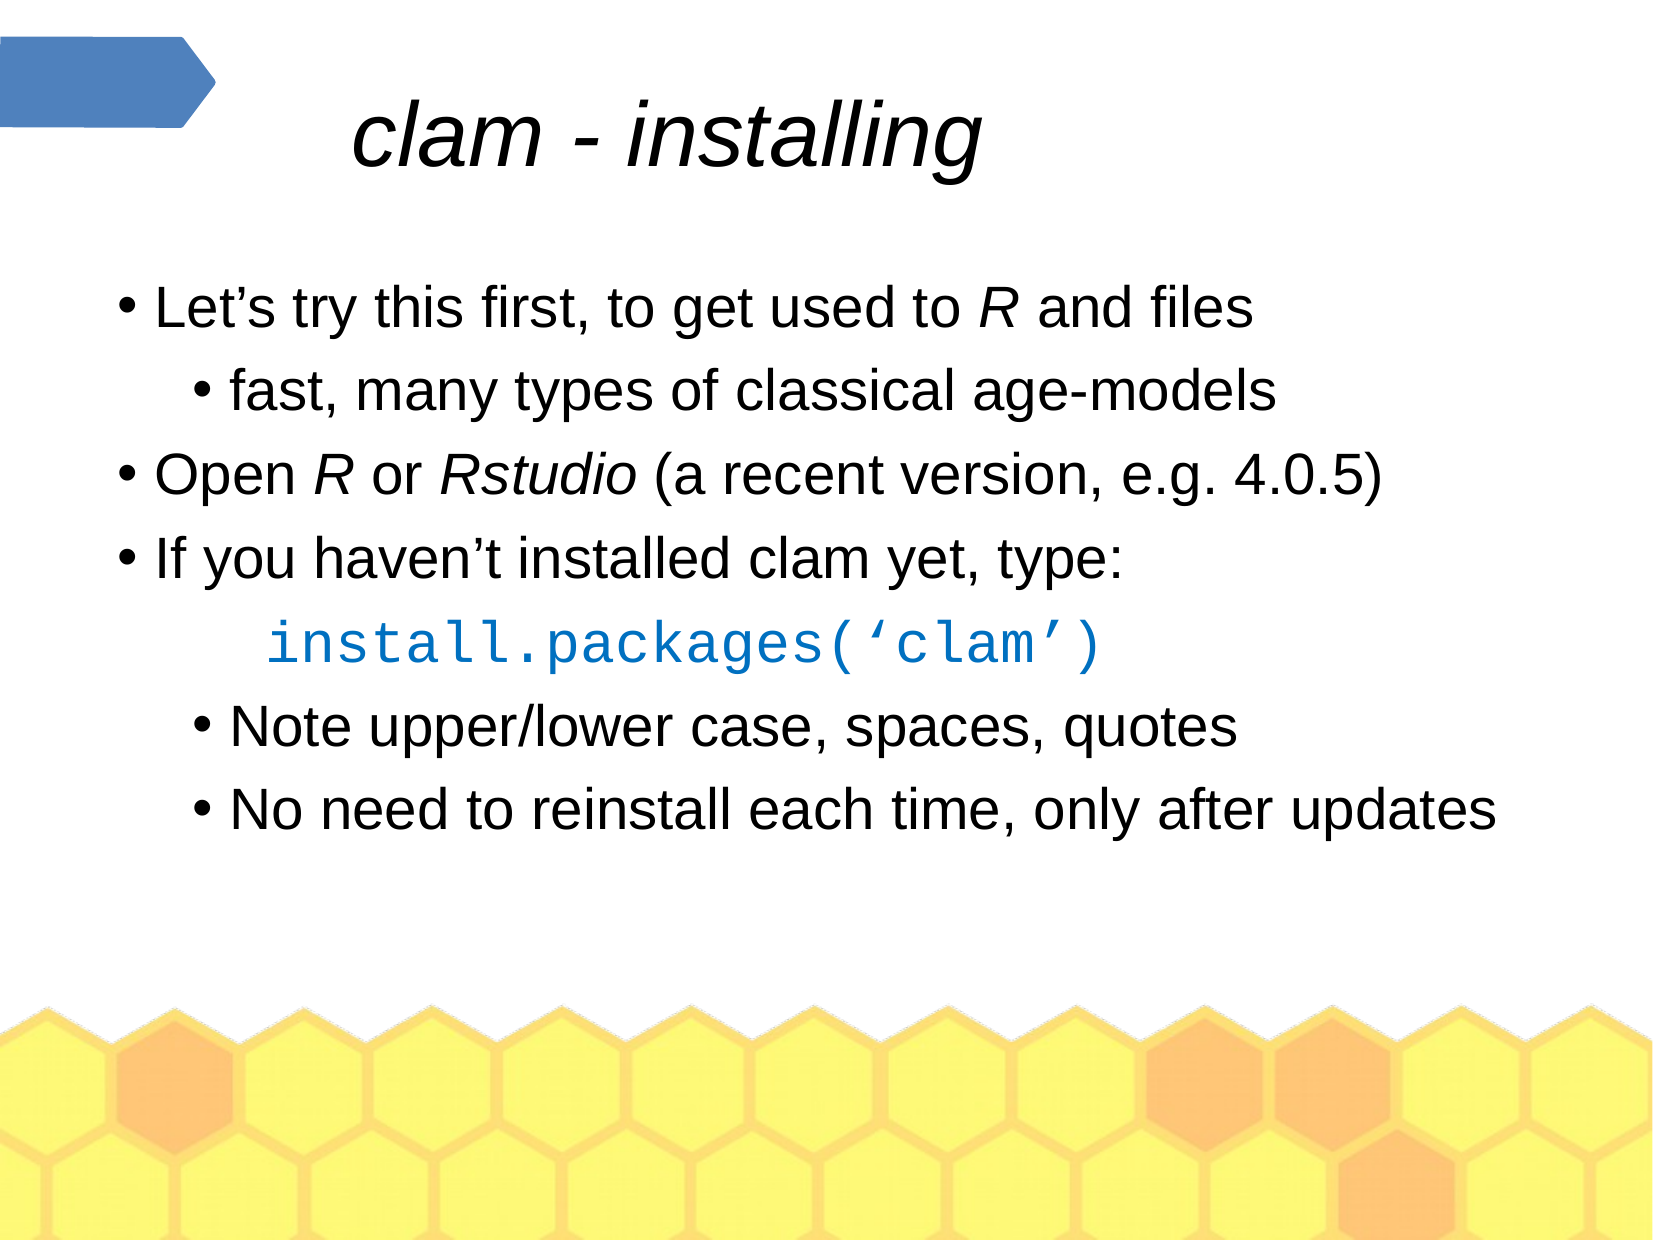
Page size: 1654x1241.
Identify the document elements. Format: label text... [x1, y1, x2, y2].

picture [0, 1001, 1653, 1240]
text_box Let’s try this first, to get used to R and files fast, many types of classical age-models Open R or Rstudio (a recent version, e.g. 4.0.5) If you haven’t installed clam yet, type: install.packages(‘clam’) Note upper/lower case, spaces, quotes No need to reinstall each time, only after updates [116, 276, 1560, 960]
text_box clam - installing [351, 21, 1560, 253]
